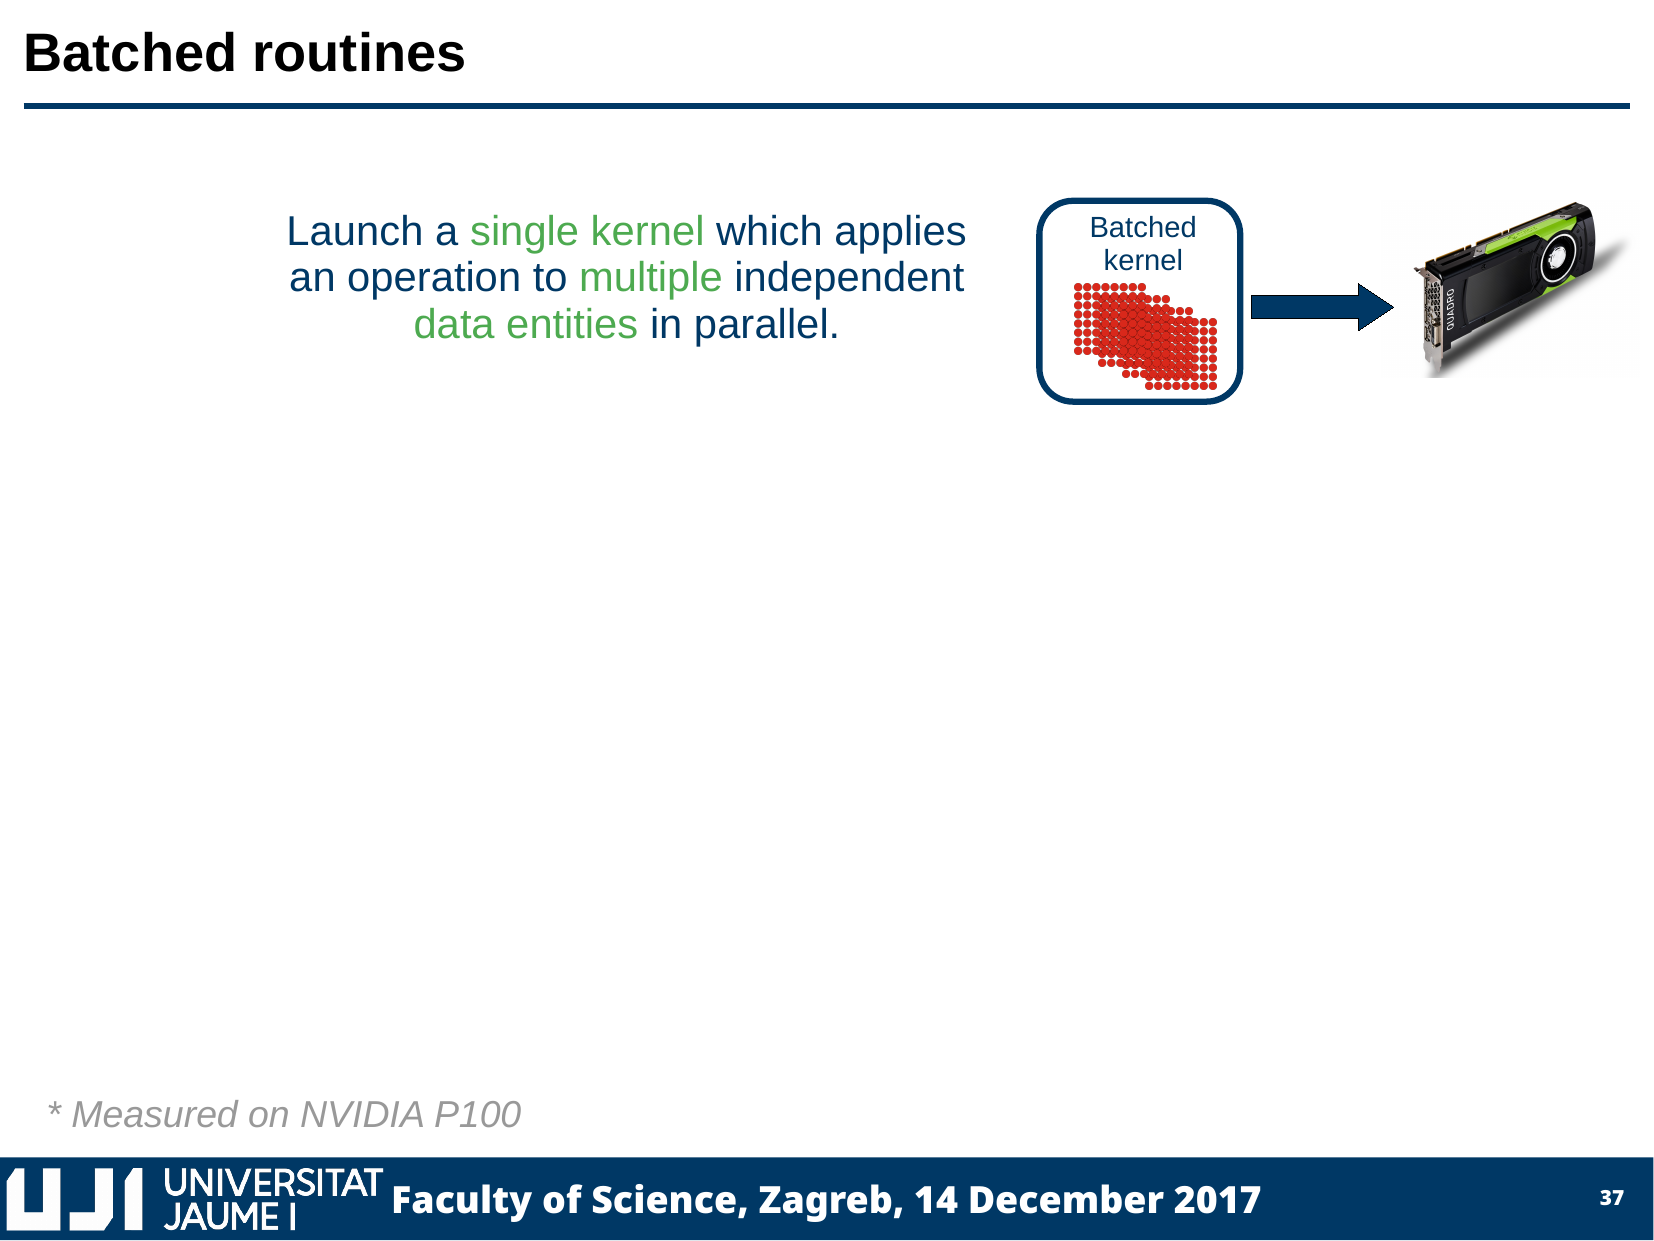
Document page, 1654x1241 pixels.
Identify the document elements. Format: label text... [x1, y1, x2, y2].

text_box Batched kernel [1074, 204, 1217, 285]
text_box Launch a single kernel which applies an operation to multiple independent data entities in parallel. [200, 200, 1016, 355]
text_box [1251, 283, 1394, 331]
picture [1381, 200, 1640, 378]
text_box * Measured on NVIDIA P100 [31, 1086, 579, 1146]
picture [0, 1158, 390, 1241]
title Batched routines [23, 0, 1630, 107]
picture [1074, 285, 1217, 390]
